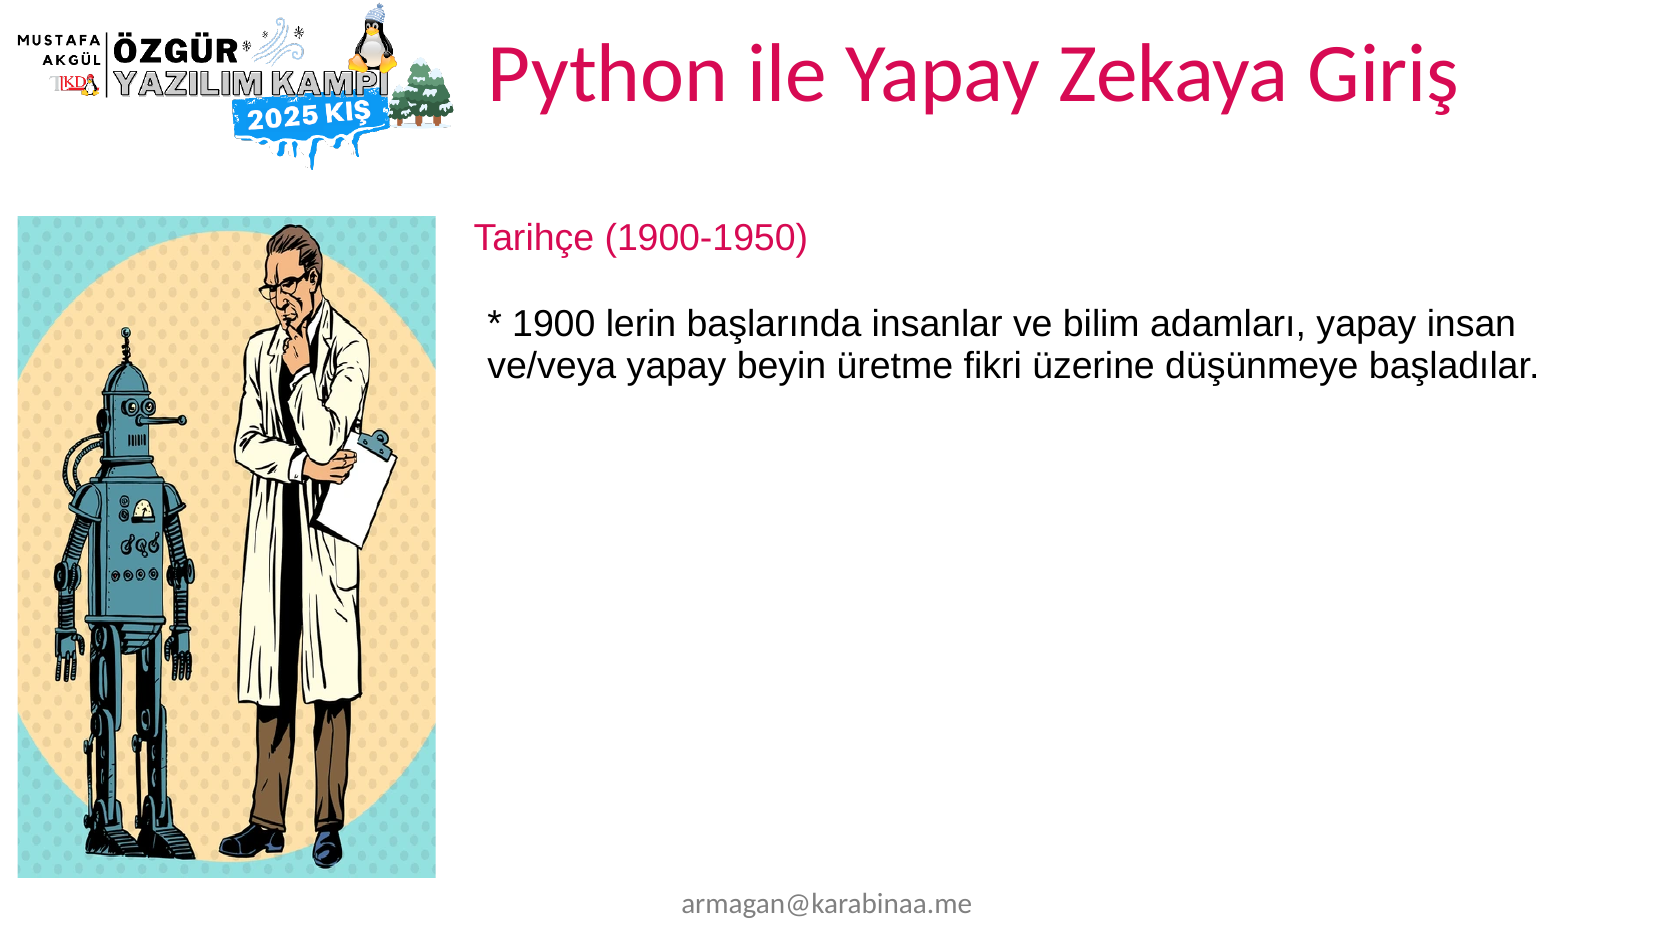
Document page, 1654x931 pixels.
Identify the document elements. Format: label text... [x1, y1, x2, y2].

text_box * 1900 lerin başlarında insanlar ve bilim adamları, yapay insan ve/veya yapay beyin üretme fikri üzerine düşünmeye başladılar. [472, 295, 1595, 878]
text_box Python ile Yapay Zekaya Giriş [472, 10, 1654, 126]
text_box Tarihçe (1900-1950) [458, 208, 886, 308]
picture [0, 0, 463, 177]
picture [17, 216, 436, 878]
text_box armagan@karabinaa.me [0, 877, 1654, 928]
